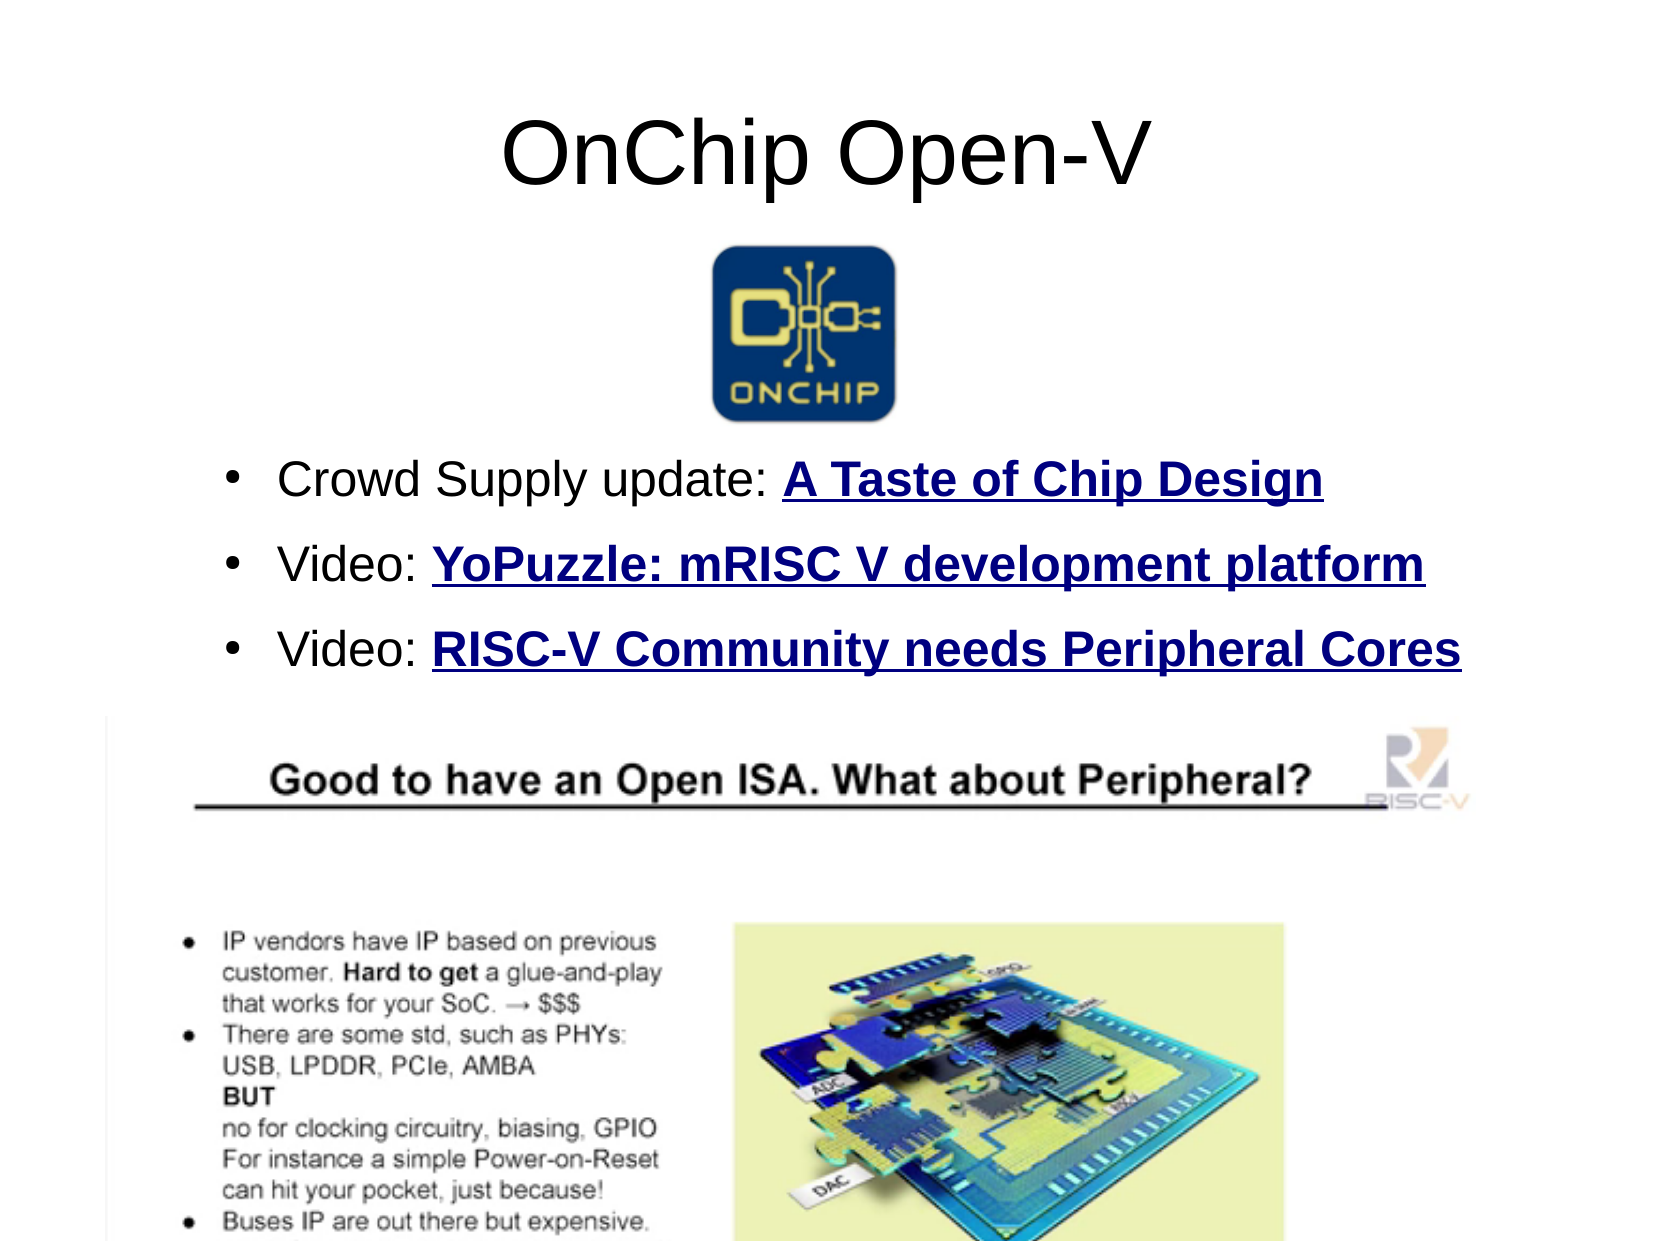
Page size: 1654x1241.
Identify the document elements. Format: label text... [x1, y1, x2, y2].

title OnChip Open-V [82, 49, 1571, 257]
picture [105, 716, 1476, 1241]
list Crowd Supply update: A Taste of Chip Design Video: YoPuzzle: mRISC V development platform Video: RISC-V Community needs Peripheral Cores [205, 450, 1463, 1156]
picture [647, 224, 961, 444]
